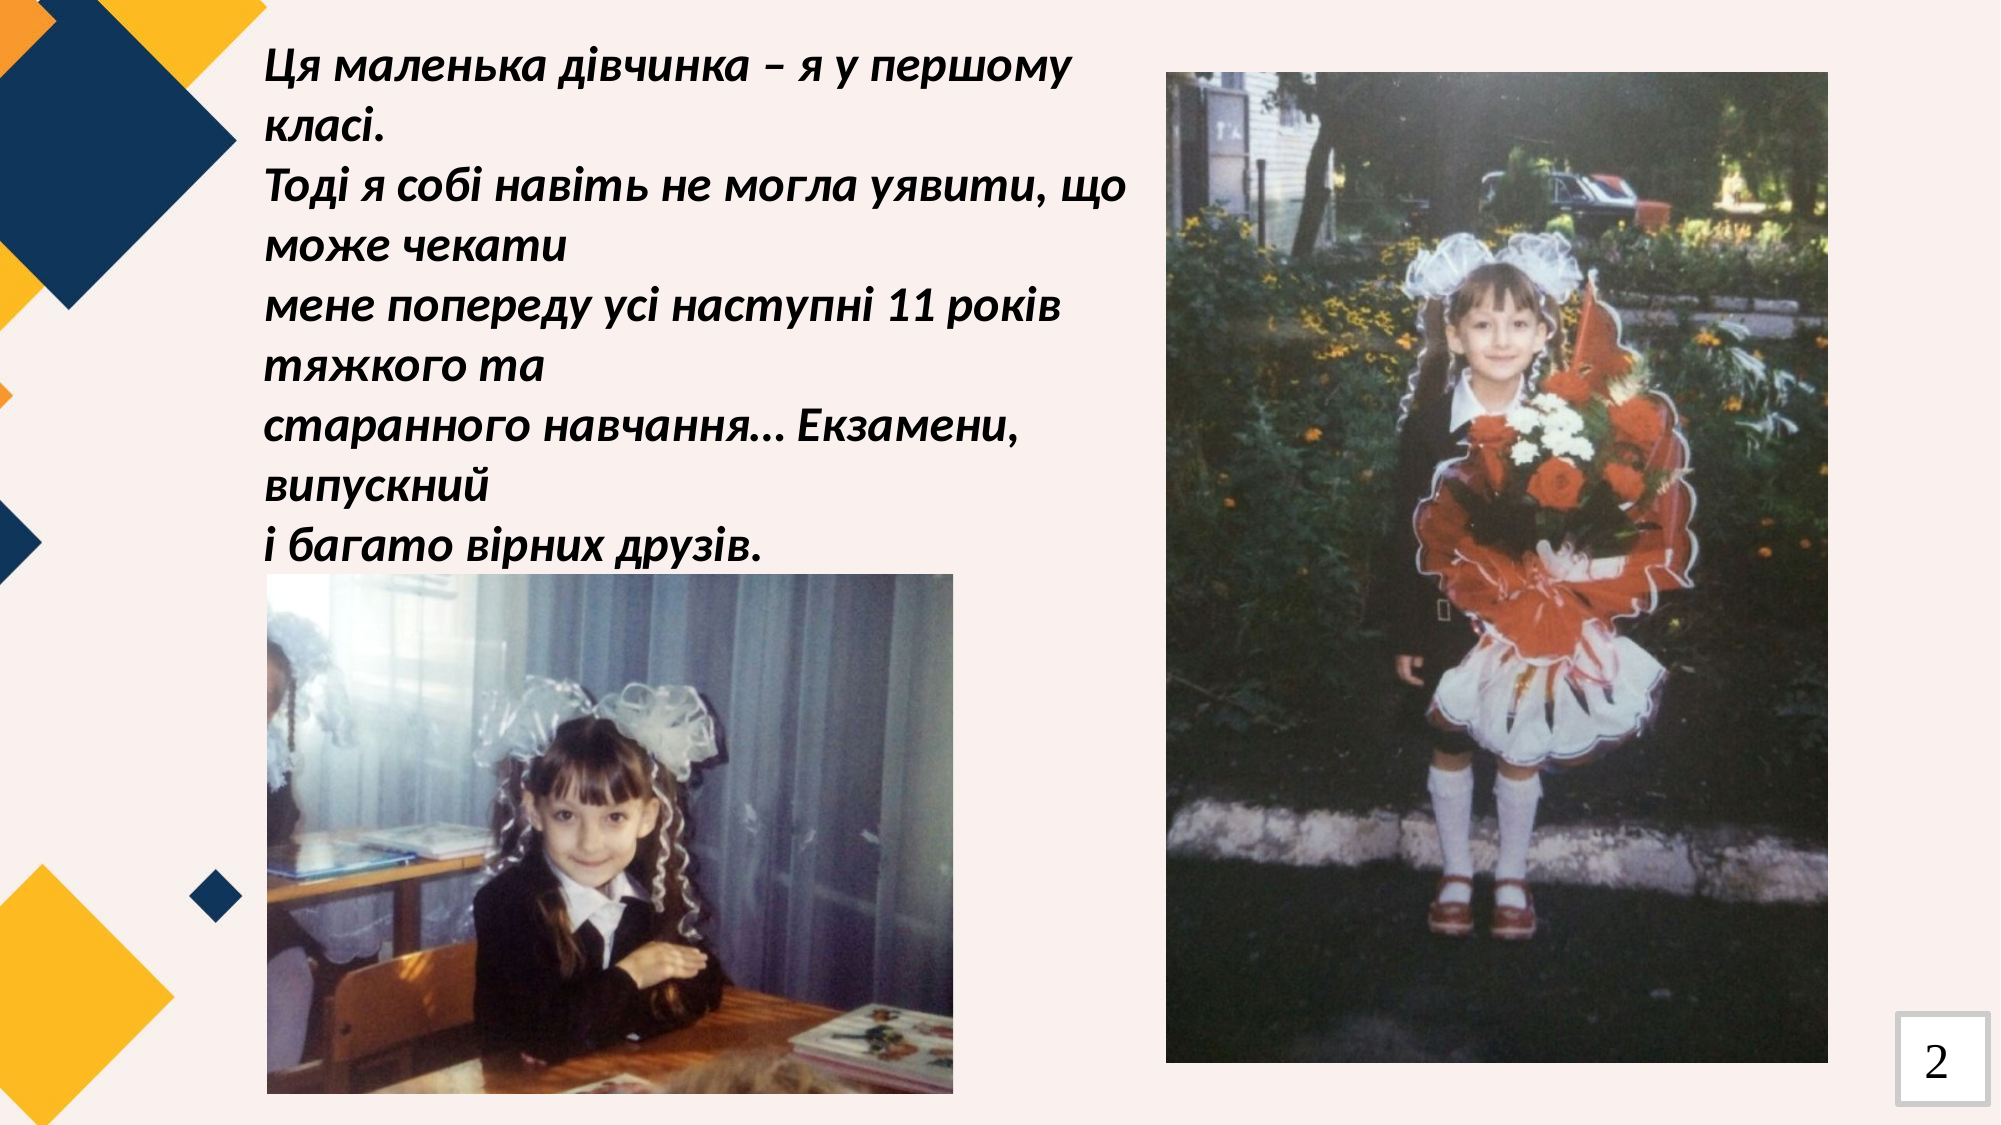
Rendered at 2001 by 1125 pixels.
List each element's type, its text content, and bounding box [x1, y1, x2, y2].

text_box Ця маленька дівчинка – я у першому класі. Тоді я собі навіть не могла уявити, що може чекати мене попереду усі наступні 11 років тяжкого та старанного навчання… Екзамени, випускний і багато вірних друзів. [248, 24, 1219, 580]
text_box 2 [1897, 1013, 1989, 1105]
picture [0, 0, 2000, 1125]
